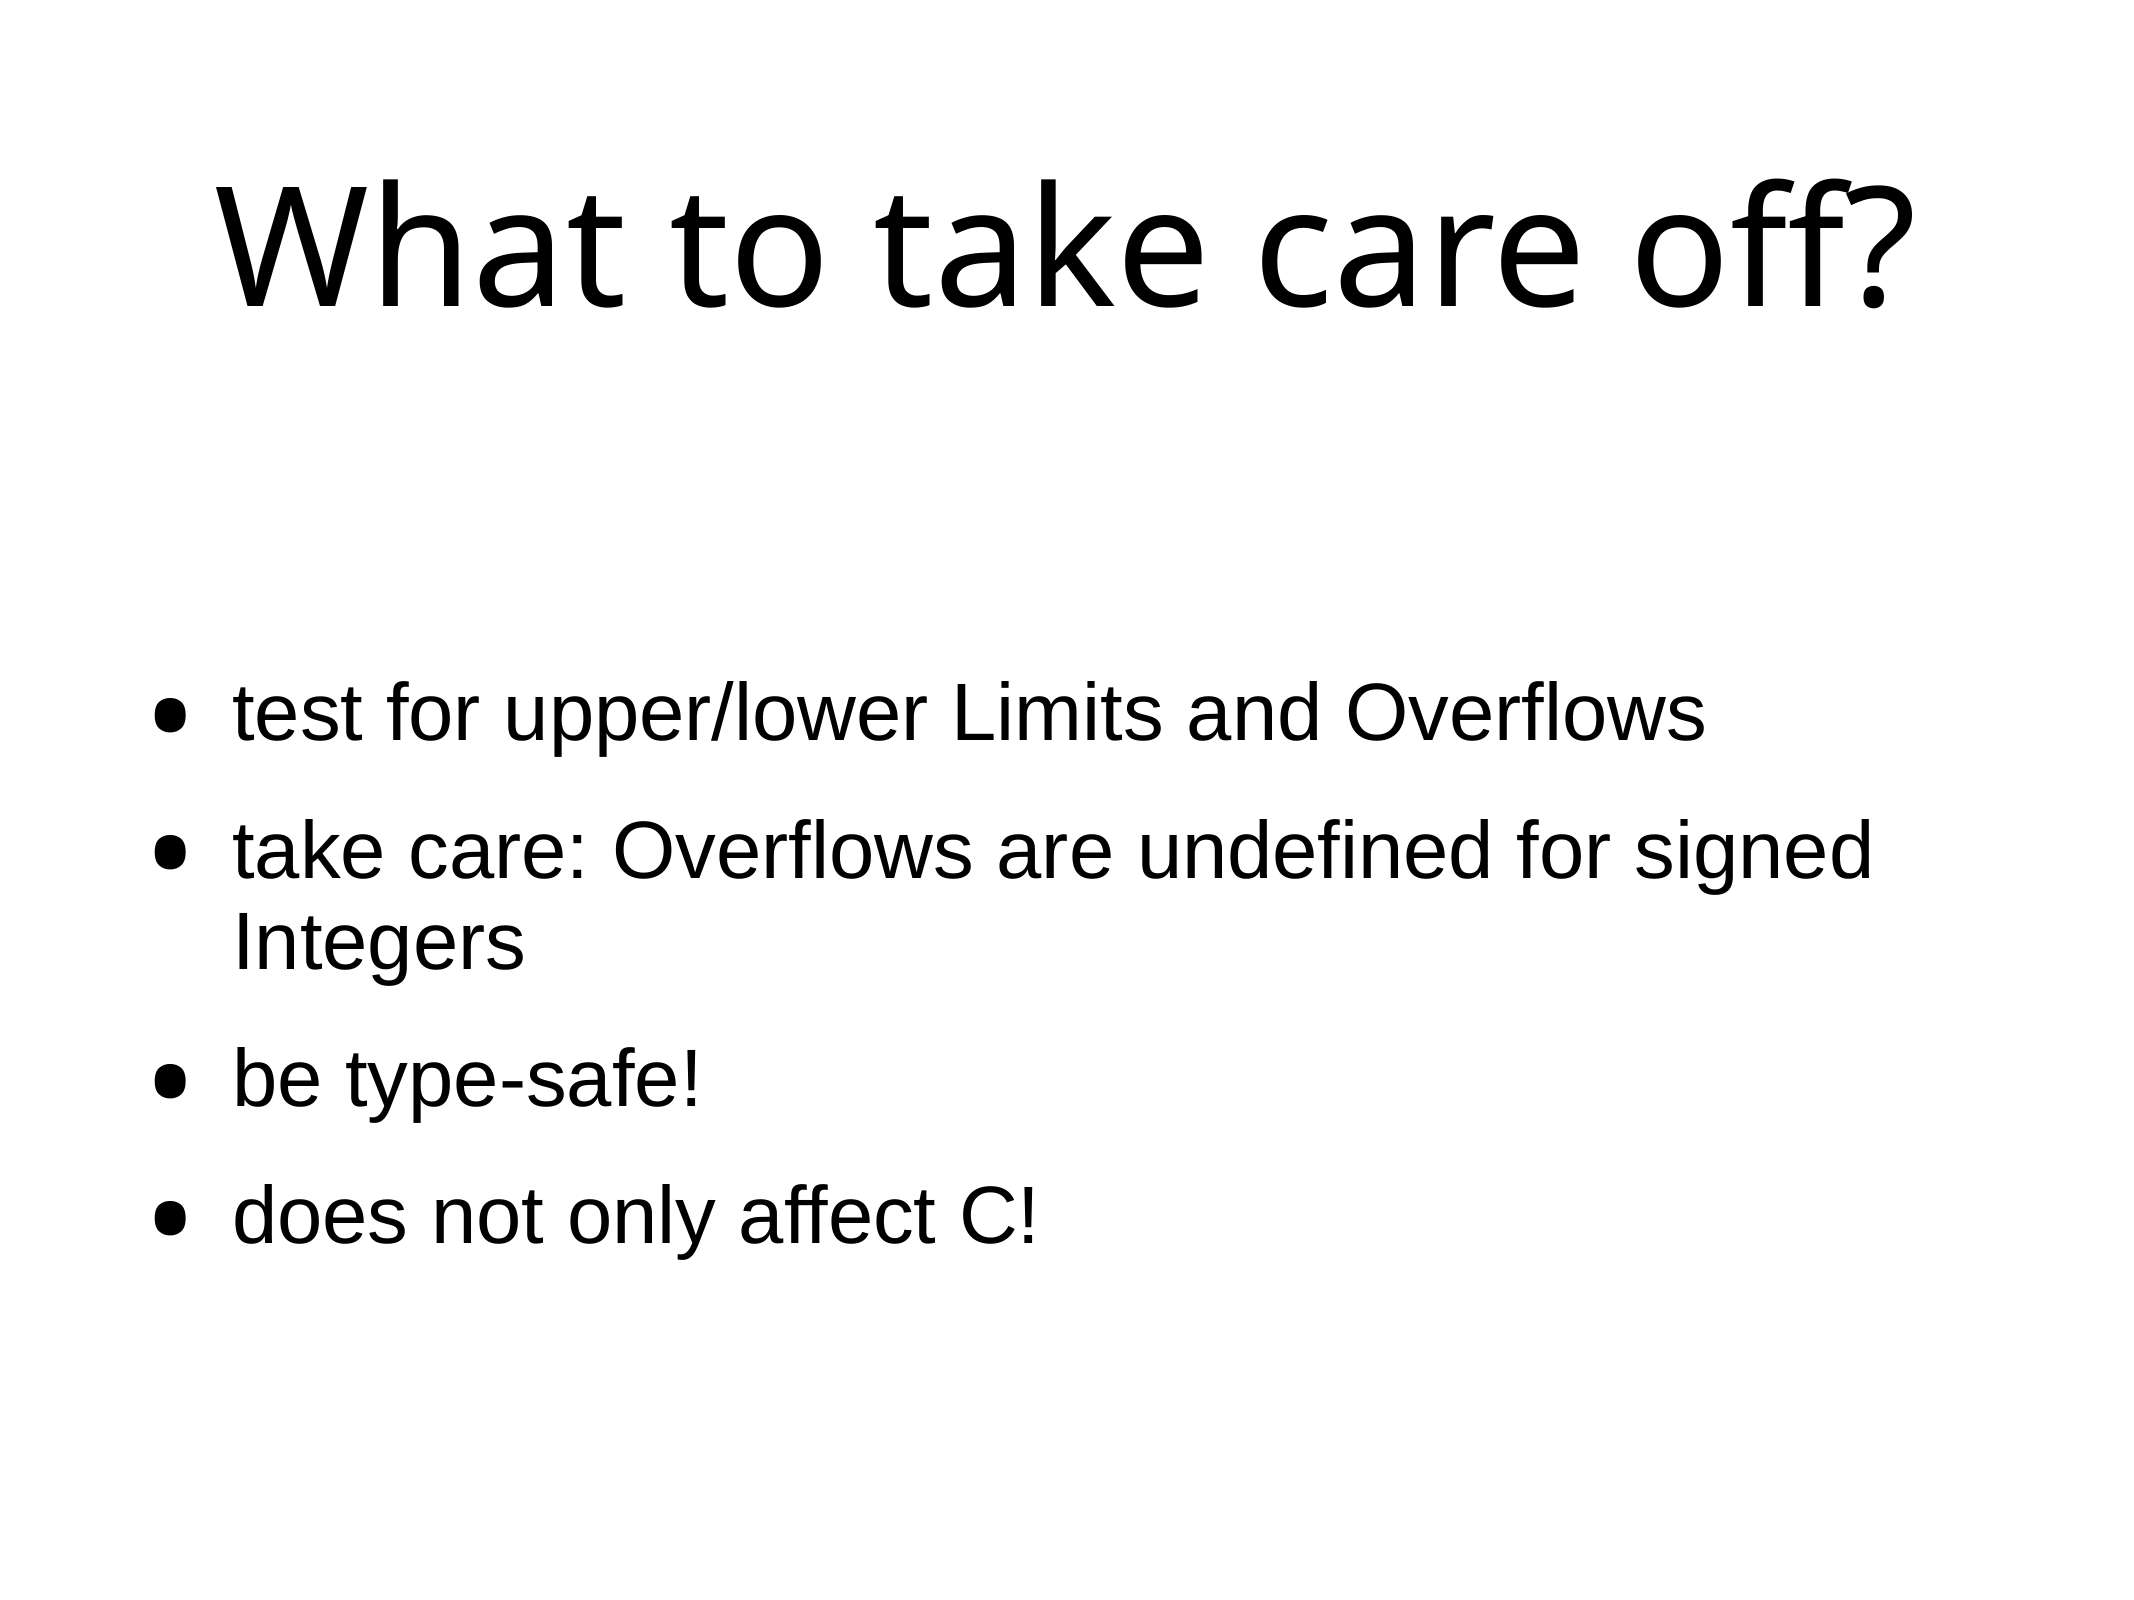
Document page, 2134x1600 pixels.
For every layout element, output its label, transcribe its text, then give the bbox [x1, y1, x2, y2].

title What to take care off? [208, 41, 1925, 442]
list test for upper/lower Limits and Overflows take care: Overflows are undefined for signed Integers be type-safe! does not only affect C! [88, 658, 2067, 1270]
